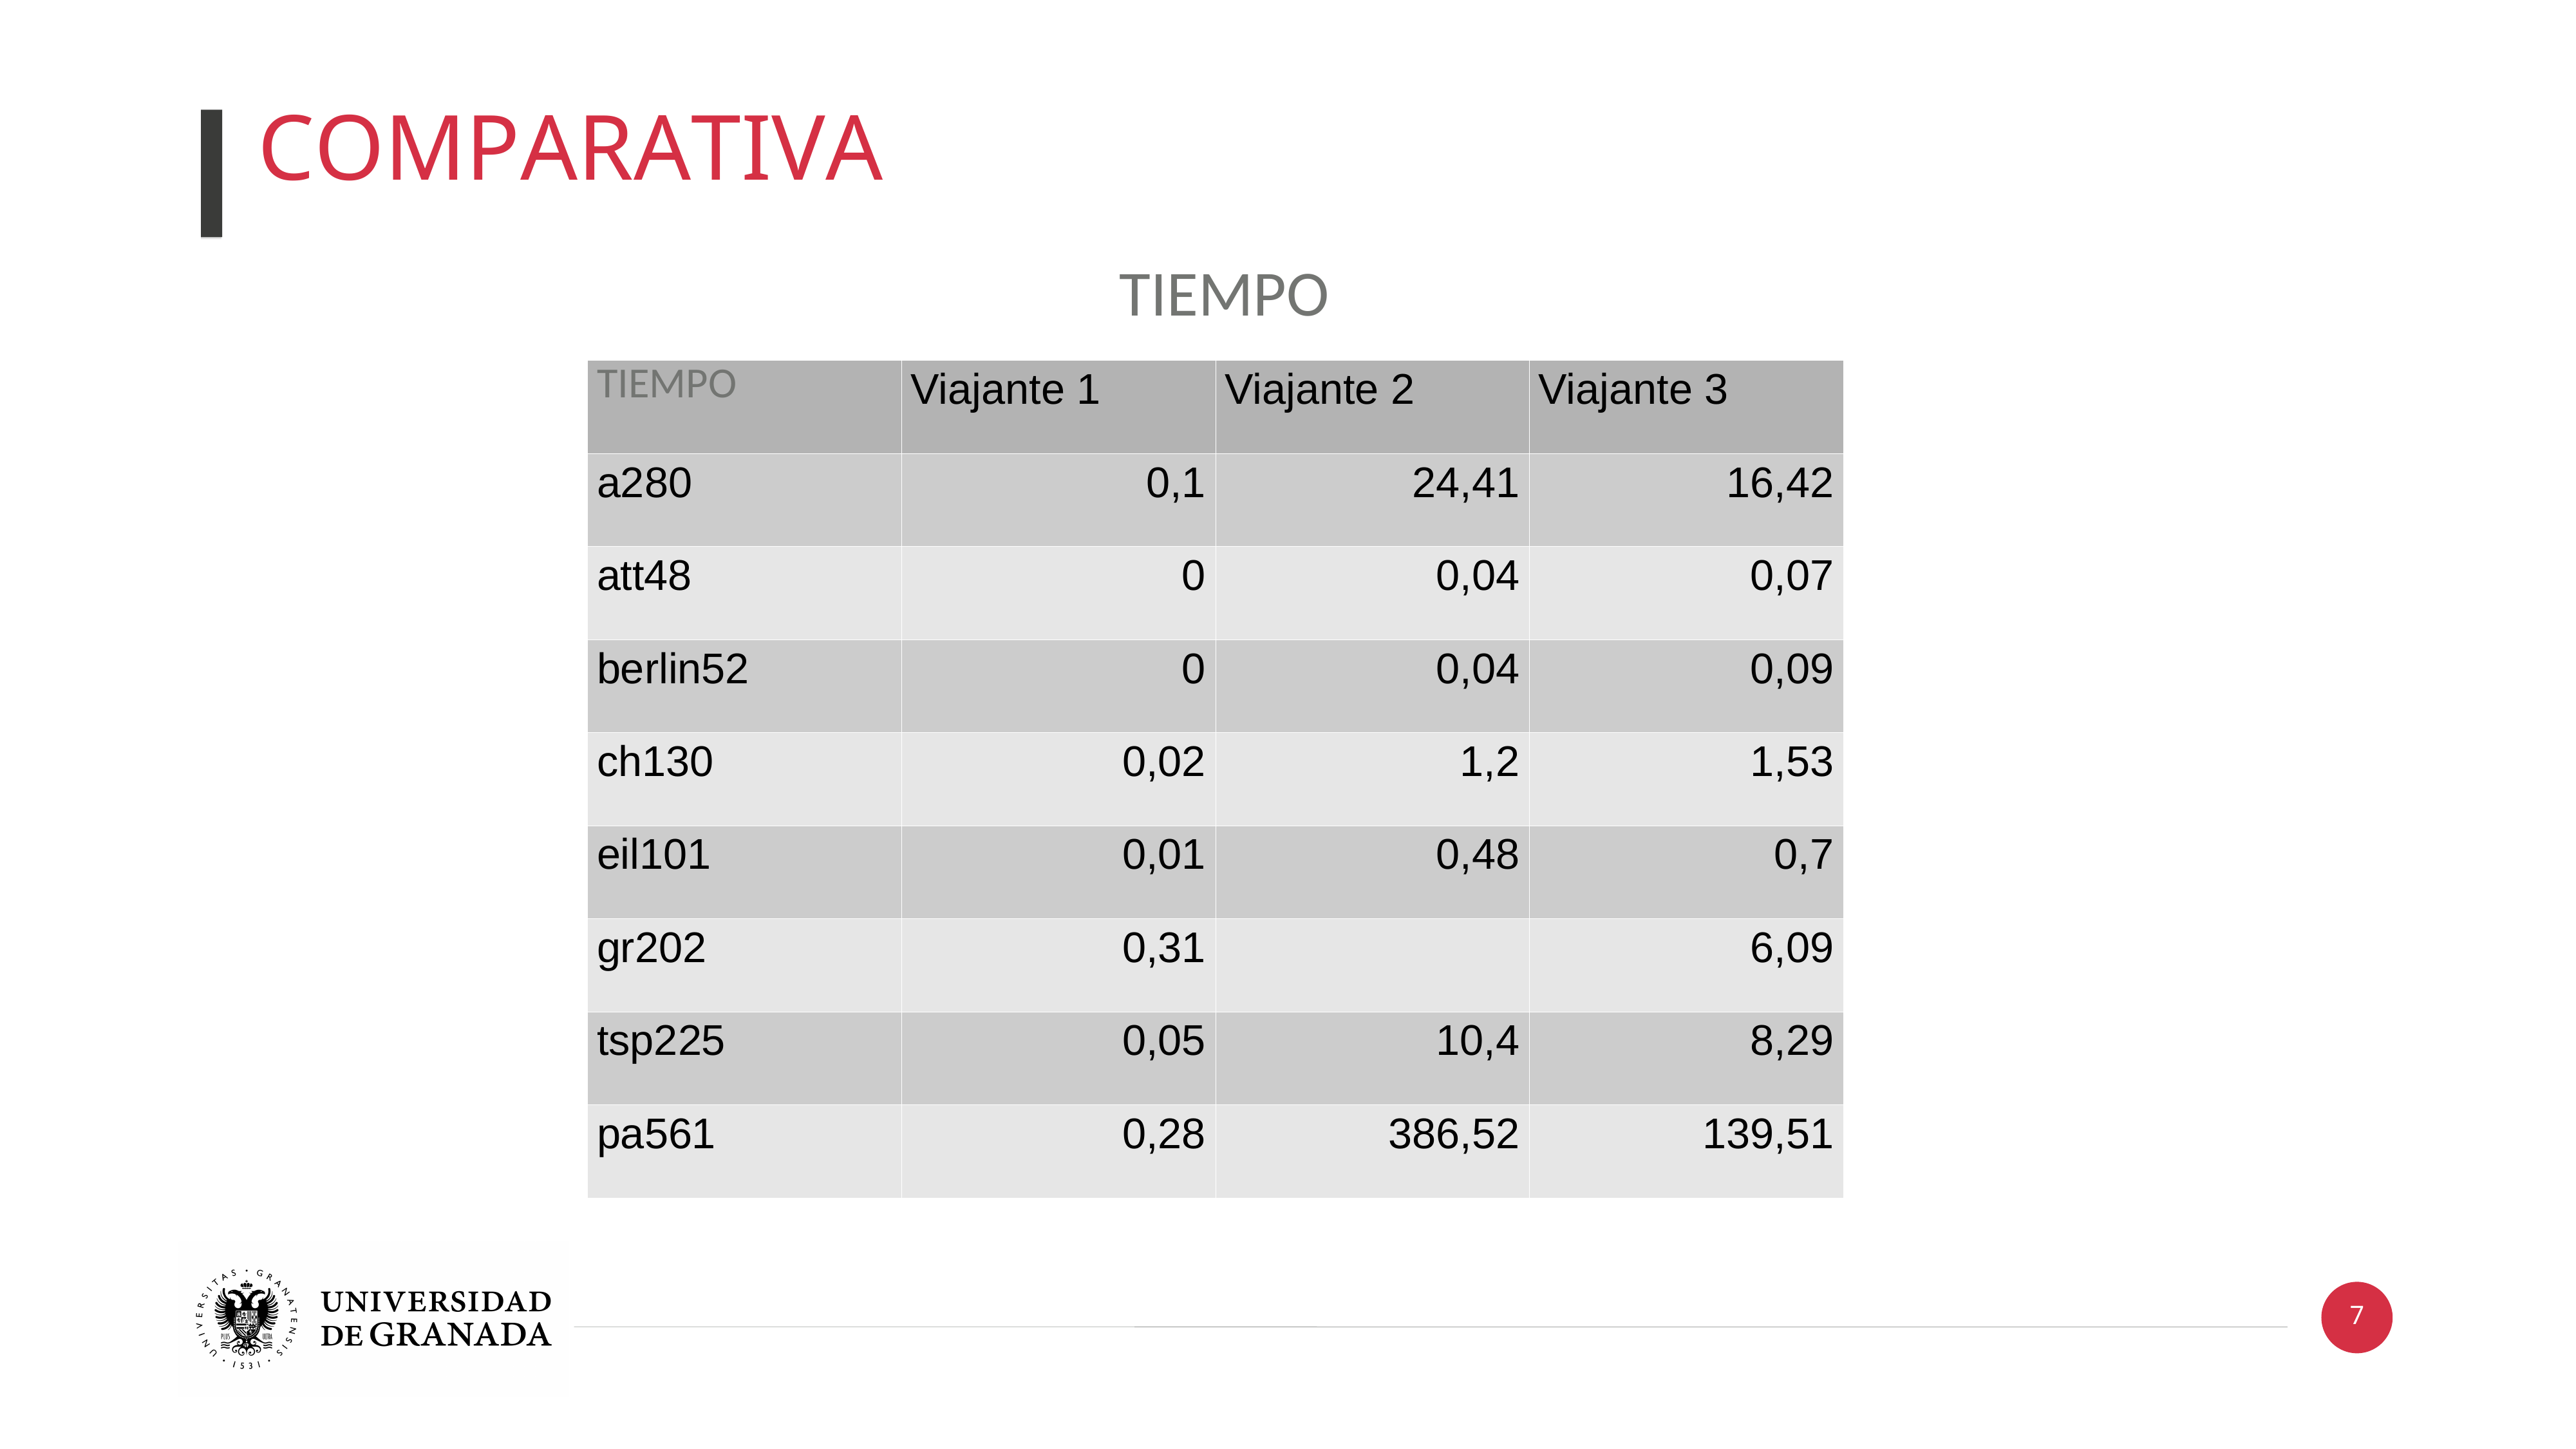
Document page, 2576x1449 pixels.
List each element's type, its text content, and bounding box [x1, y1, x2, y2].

table_cell 6,09 [1530, 919, 1843, 1012]
table_cell 0,7 [1530, 826, 1843, 918]
table_cell 139,51 [1530, 1105, 1843, 1198]
table_cell 1,53 [1530, 733, 1843, 826]
table_cell 10,4 [1216, 1012, 1529, 1104]
table_cell 0,48 [1216, 826, 1529, 918]
table_cell 0 [902, 547, 1216, 639]
table_cell 0 [902, 640, 1216, 732]
table_cell 0,01 [902, 826, 1216, 918]
table_cell 0,02 [902, 733, 1216, 826]
table_cell att48 [588, 547, 901, 639]
table_cell 0,31 [902, 919, 1216, 1012]
table_cell gr202 [588, 919, 901, 1012]
table_header Viajante 3 [1530, 361, 1843, 453]
text_box <number> [2308, 1278, 2407, 1356]
table_cell ch130 [588, 733, 901, 826]
table_cell 0,28 [902, 1105, 1216, 1198]
text_box COMPARATIVA [248, 85, 2402, 204]
picture [178, 1241, 569, 1397]
table_header Viajante 2 [1216, 361, 1529, 453]
table_cell 386,52 [1216, 1105, 1529, 1198]
text_box TIEMPO [1109, 247, 1514, 334]
table_cell tsp225 [588, 1012, 901, 1104]
table_header Viajante 1 [902, 361, 1216, 453]
table_header TIEMPO [588, 361, 901, 453]
table_cell pa561 [588, 1105, 901, 1198]
table_cell 0,07 [1530, 547, 1843, 639]
table_cell [1216, 919, 1529, 1012]
table_cell 0,04 [1216, 547, 1529, 639]
table_cell 16,42 [1530, 454, 1843, 546]
table_cell 24,41 [1216, 454, 1529, 546]
table_cell 8,29 [1530, 1012, 1843, 1104]
table_cell berlin52 [588, 640, 901, 732]
table_cell 0,09 [1530, 640, 1843, 732]
text_box [201, 109, 223, 238]
table_cell eil101 [588, 826, 901, 918]
table_cell 0,04 [1216, 640, 1529, 732]
table_cell 1,2 [1216, 733, 1529, 826]
table_cell a280 [588, 454, 901, 546]
table_cell 0,05 [902, 1012, 1216, 1104]
table_cell 0,1 [902, 454, 1216, 546]
